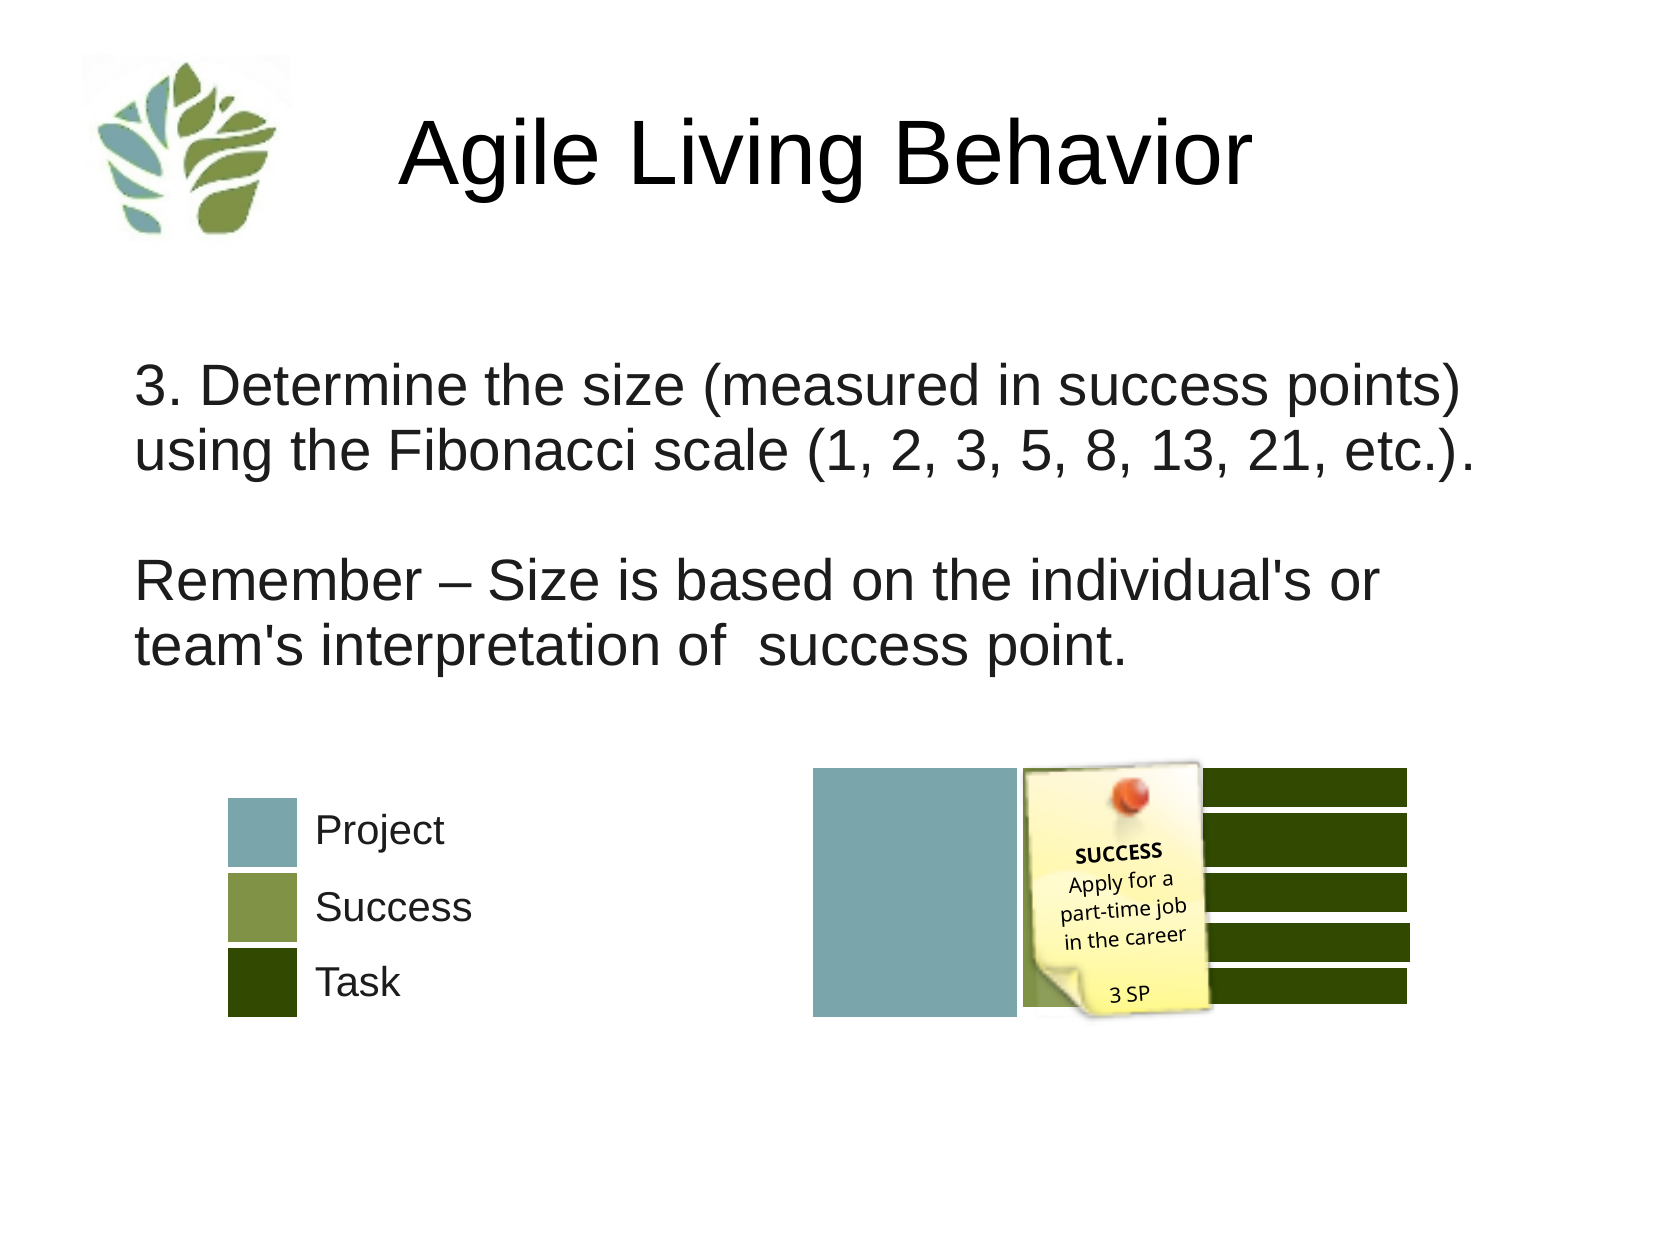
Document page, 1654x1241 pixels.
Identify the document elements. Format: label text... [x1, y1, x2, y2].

title Agile Living Behavior [291, 49, 1571, 257]
text_box [225, 795, 301, 1021]
text_box [1246, 765, 1411, 916]
picture [990, 749, 1246, 1026]
picture [82, 49, 291, 258]
text_box 3. Determine the size (measured in success points) using the Fibonacci scale (1, 2, 3, 5, 8, 13, 21, etc.). Remember – Size is based on the individual's or team's interpretation of success point. [120, 345, 1531, 684]
text_box SUCCESS Apply for a part-time job in the career 3 SP [1035, 825, 1215, 1026]
text_box Task [300, 950, 586, 1013]
text_box Success [300, 875, 586, 938]
text_box [810, 765, 990, 1021]
text_box [1246, 919, 1414, 1007]
text_box Project [300, 799, 586, 862]
